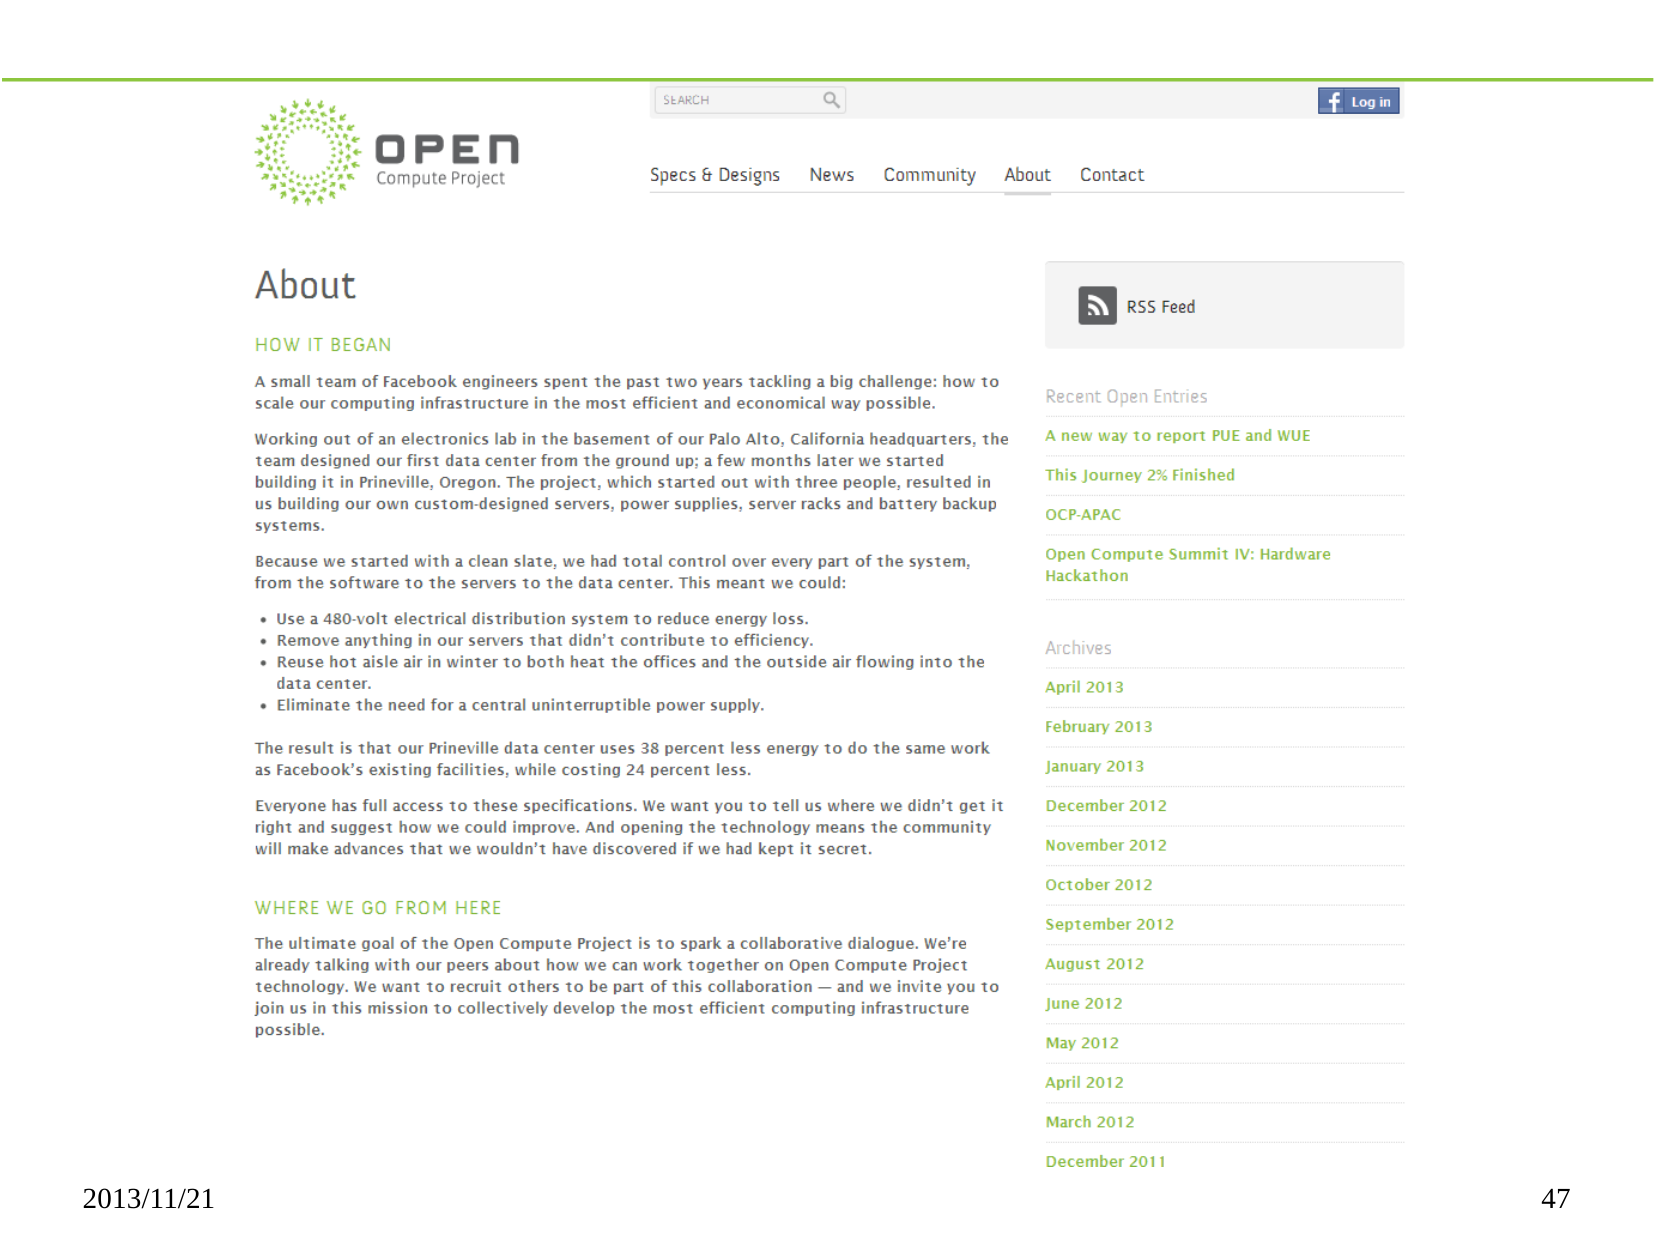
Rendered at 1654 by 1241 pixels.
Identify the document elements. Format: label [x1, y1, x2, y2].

picture [2, 78, 1654, 1167]
